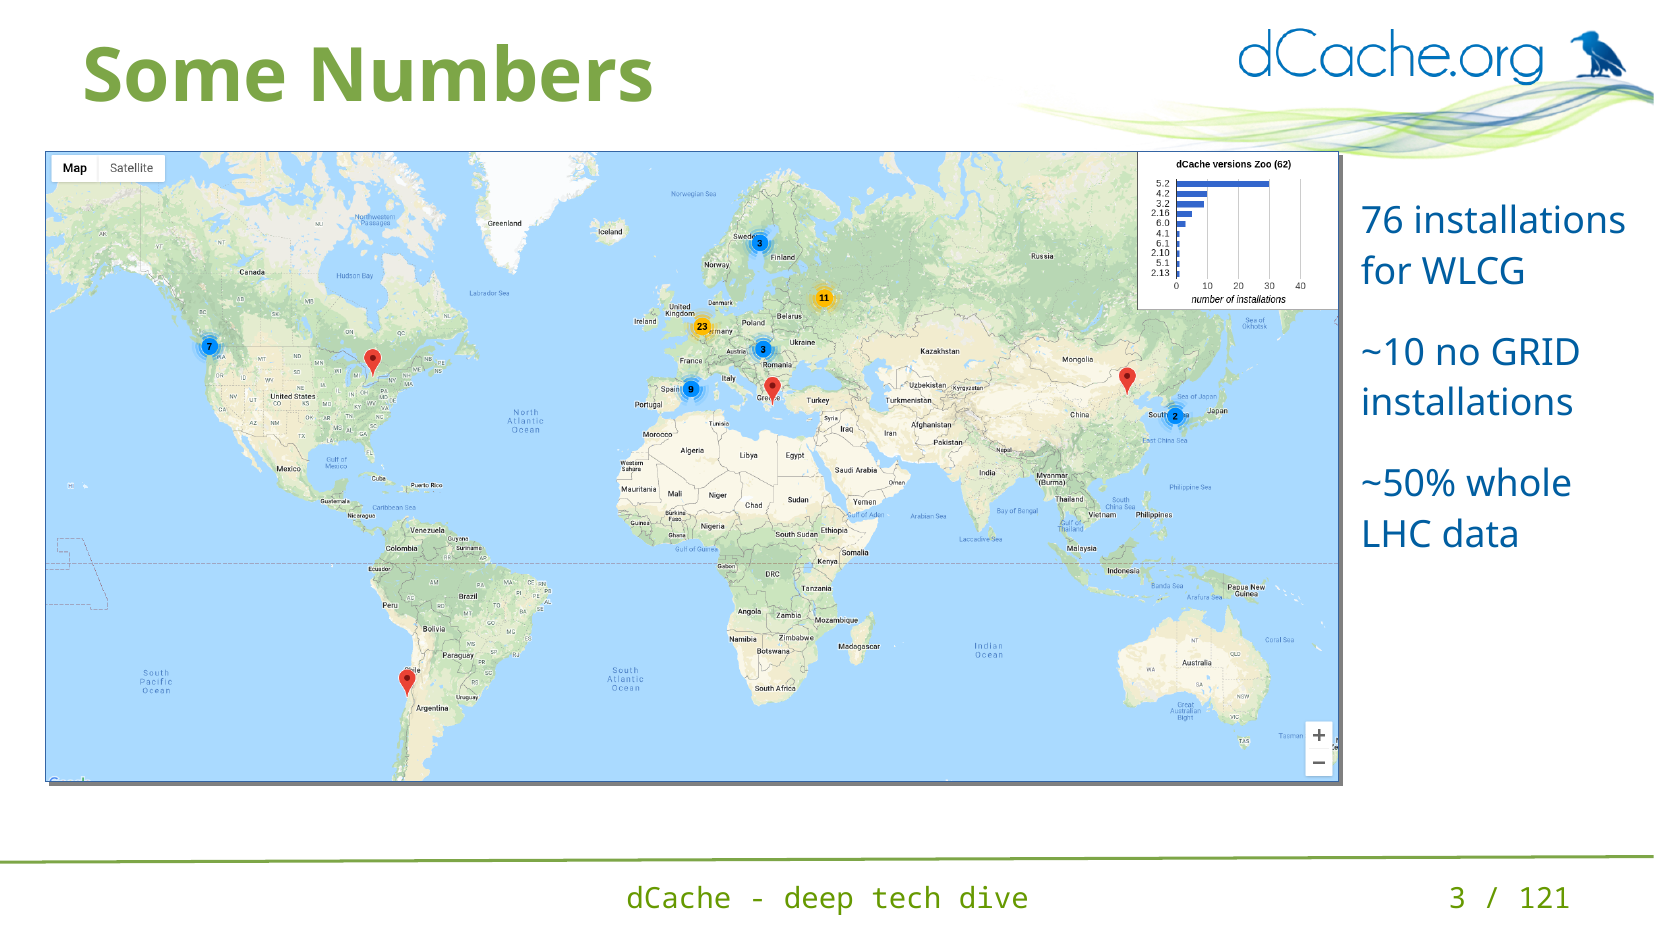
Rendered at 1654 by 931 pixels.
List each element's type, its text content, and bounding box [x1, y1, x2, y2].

title Some Numbers [82, 25, 1605, 121]
list 76 installations for WLCG ~10 no GRID installations ~50% whole LHC data [1343, 193, 1635, 585]
picture [45, 16, 1654, 782]
